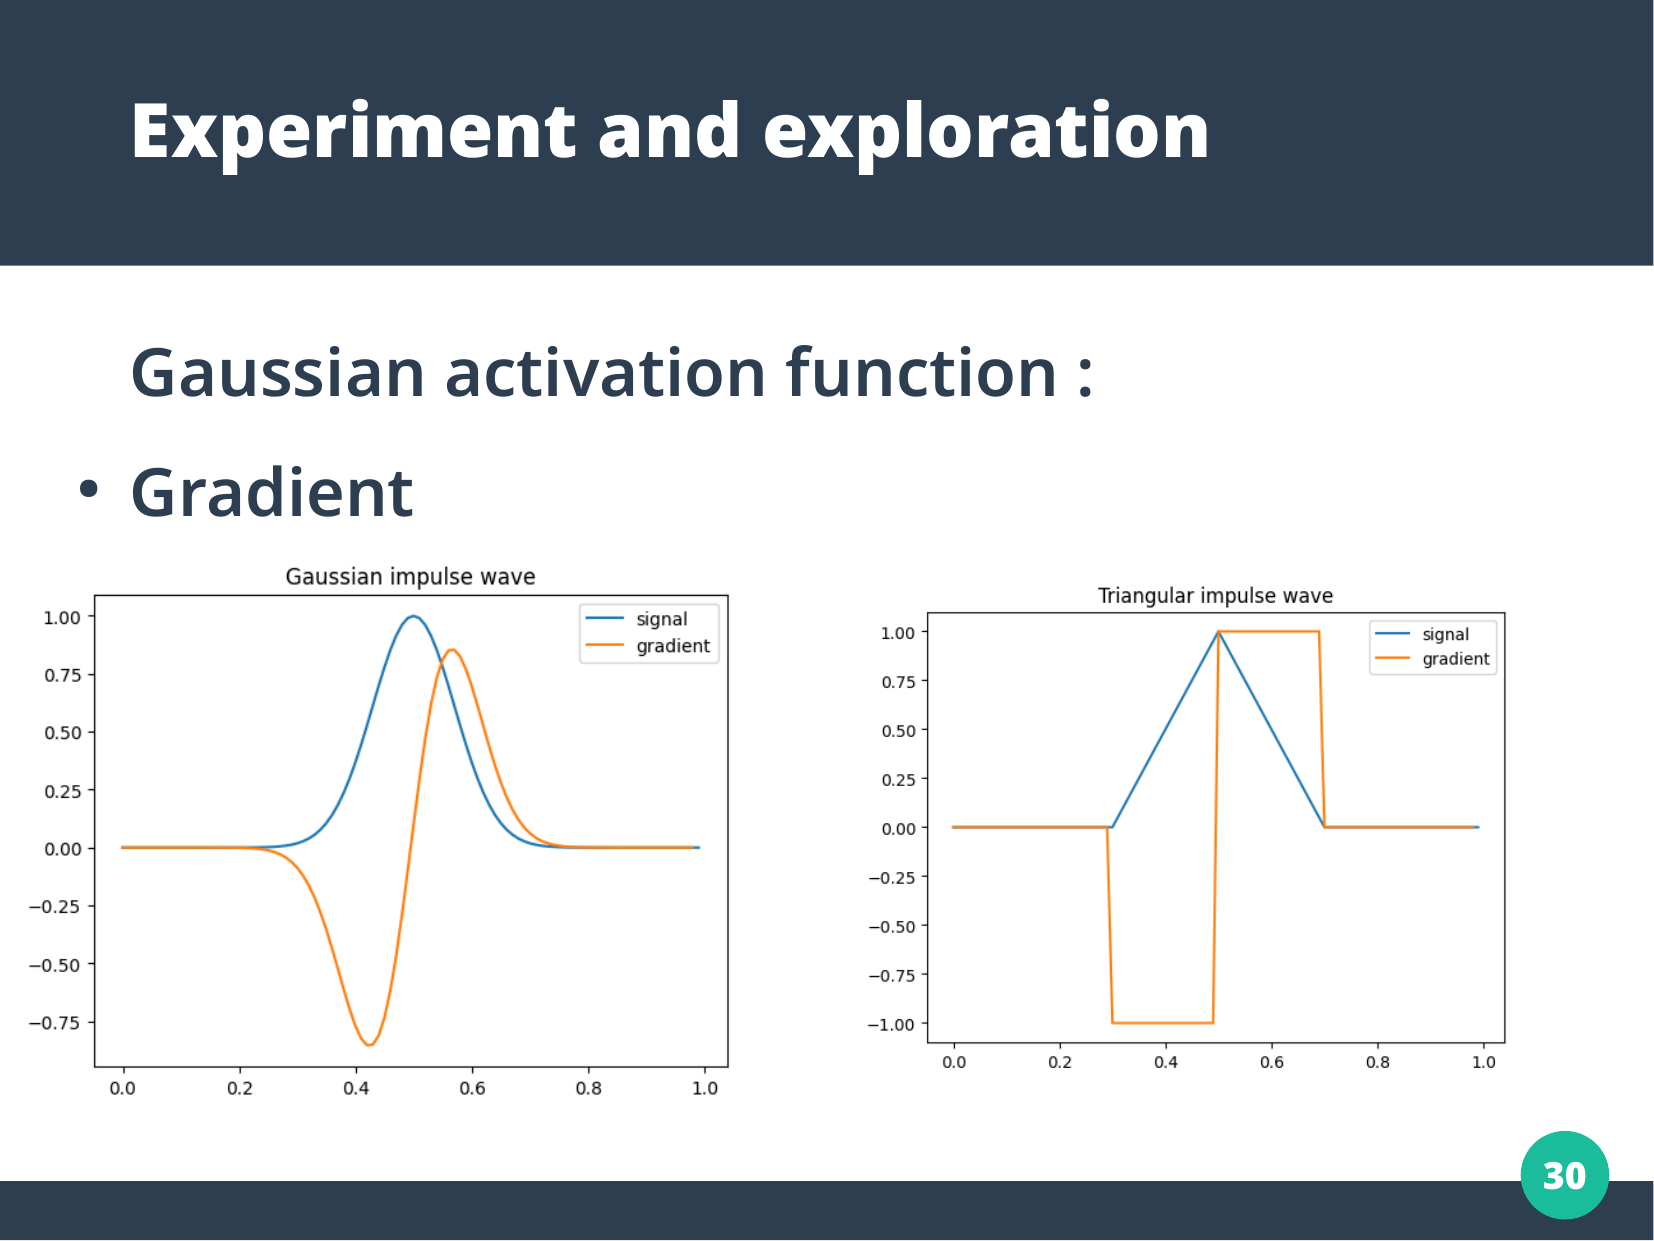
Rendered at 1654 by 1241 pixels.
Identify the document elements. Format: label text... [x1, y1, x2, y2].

title Experiment and exploration [59, 49, 1595, 207]
picture [15, 554, 739, 1111]
list Gaussian activation function : Gradient [59, 324, 1595, 1152]
picture [855, 575, 1516, 1082]
